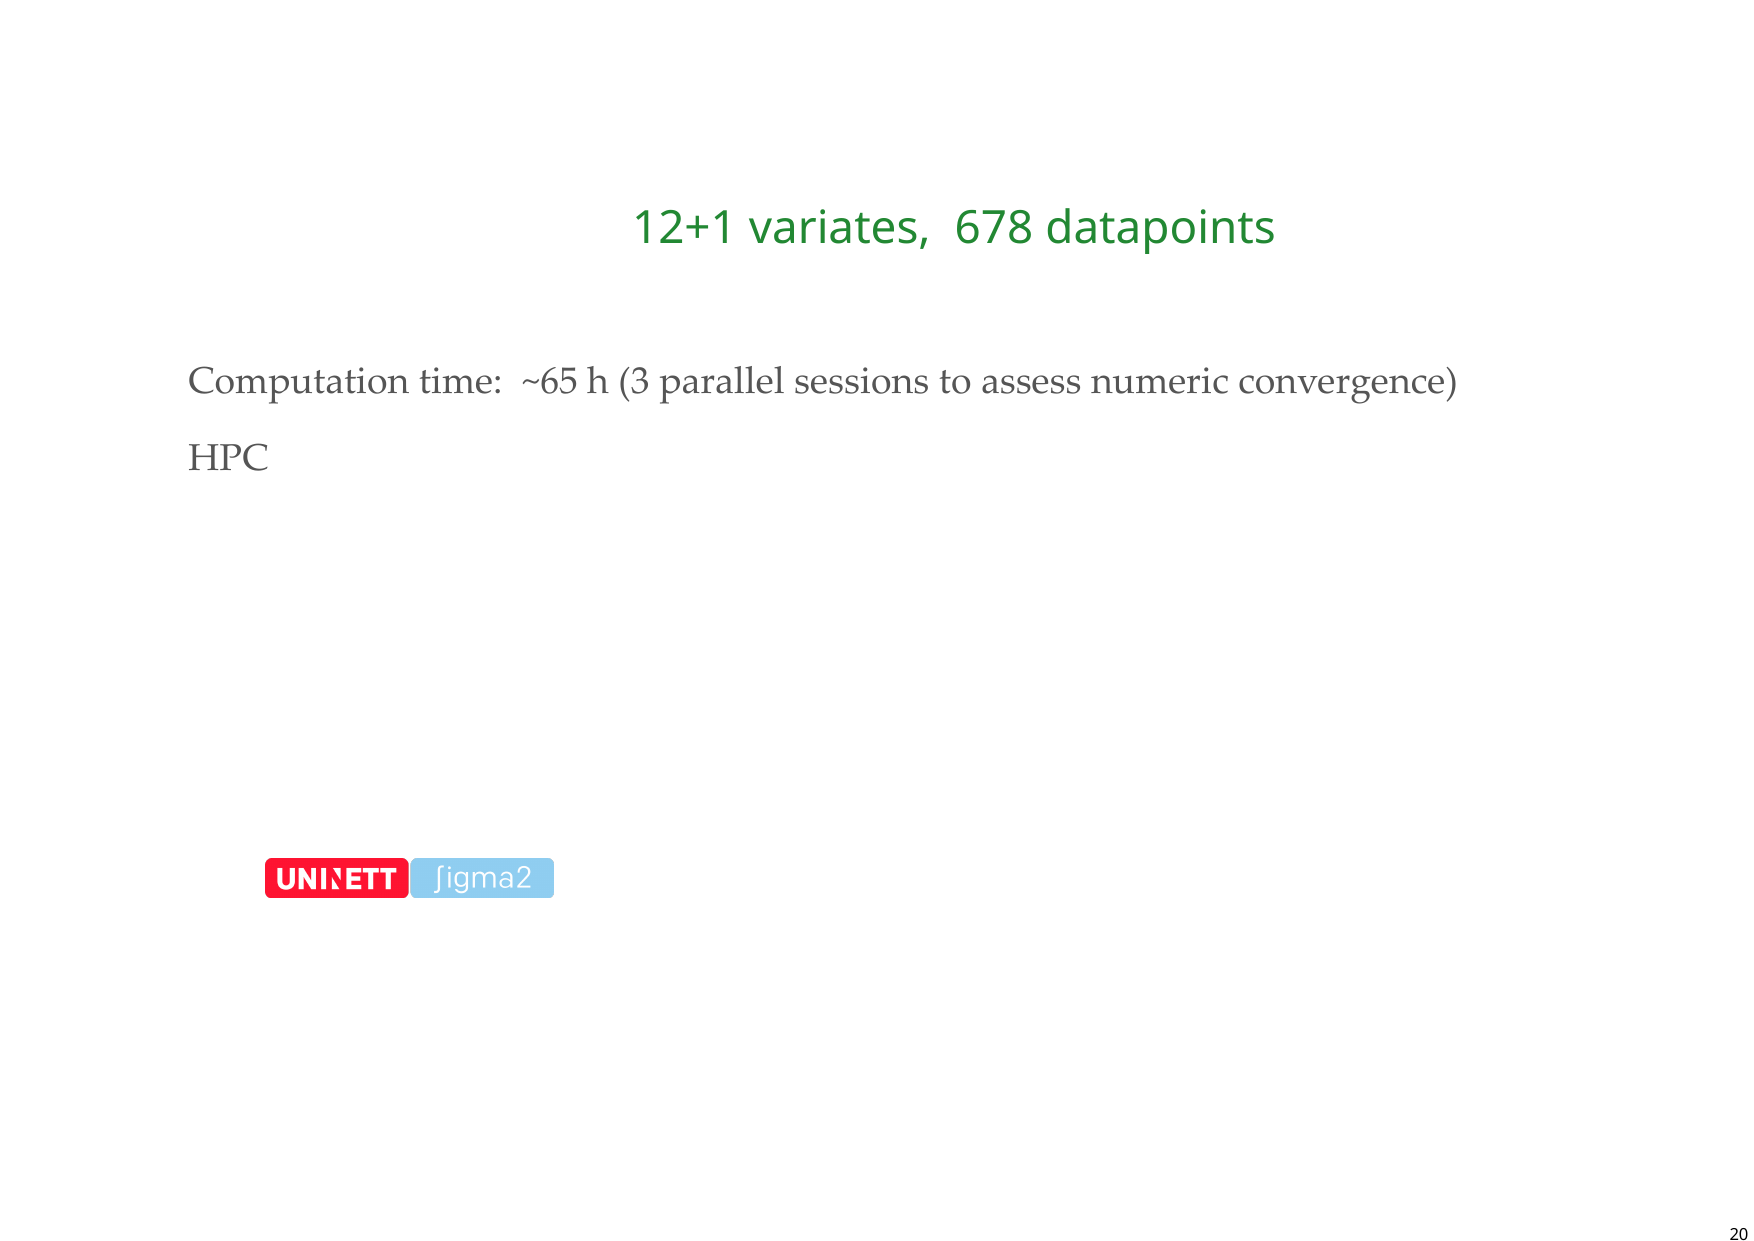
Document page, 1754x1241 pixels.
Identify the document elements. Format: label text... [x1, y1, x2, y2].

text_box 12+1 variates, 678 datapoints Computation time: ~65 h (3 parallel sessions to assess numeric convergence) HPC [173, 186, 1581, 909]
picture [265, 858, 554, 898]
